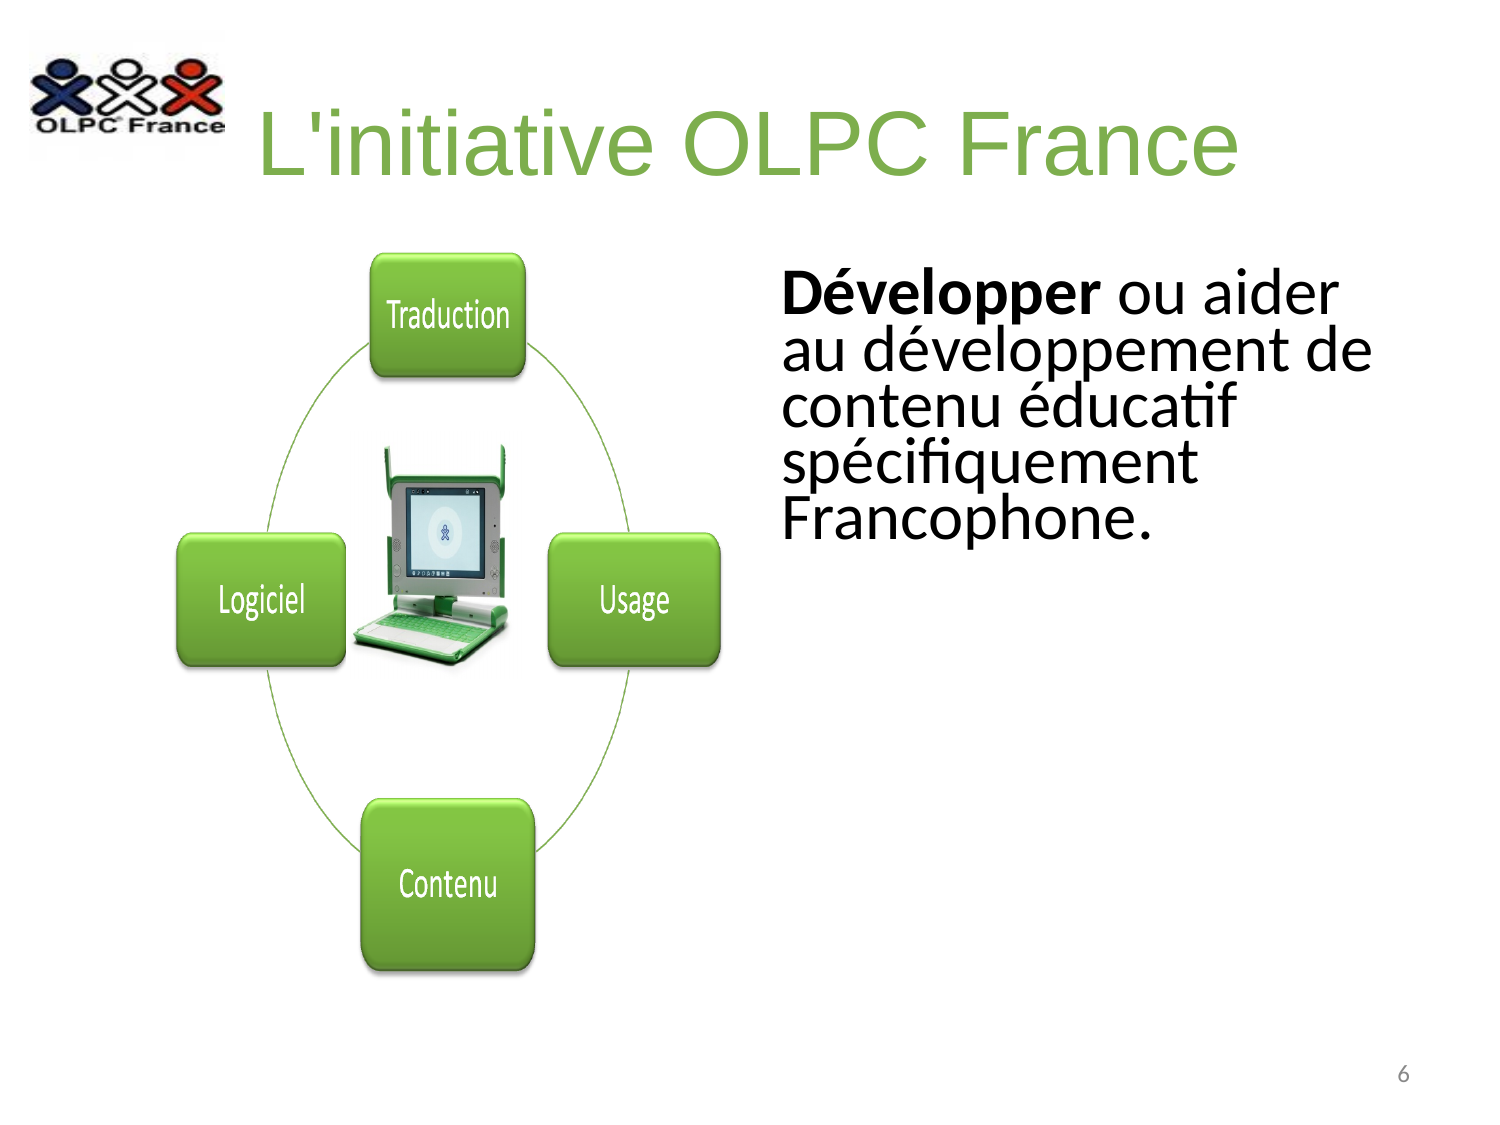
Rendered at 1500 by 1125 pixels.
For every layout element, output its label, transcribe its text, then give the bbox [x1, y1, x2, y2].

text_box <numéro> [1074, 1042, 1426, 1103]
text_box L'initiative OLPC France [75, 45, 1426, 233]
picture [5, 241, 892, 988]
picture [29, 30, 225, 161]
list Développer ou aider au développement de contenu éducatif spécifiquement Francophone. [766, 262, 1425, 1006]
